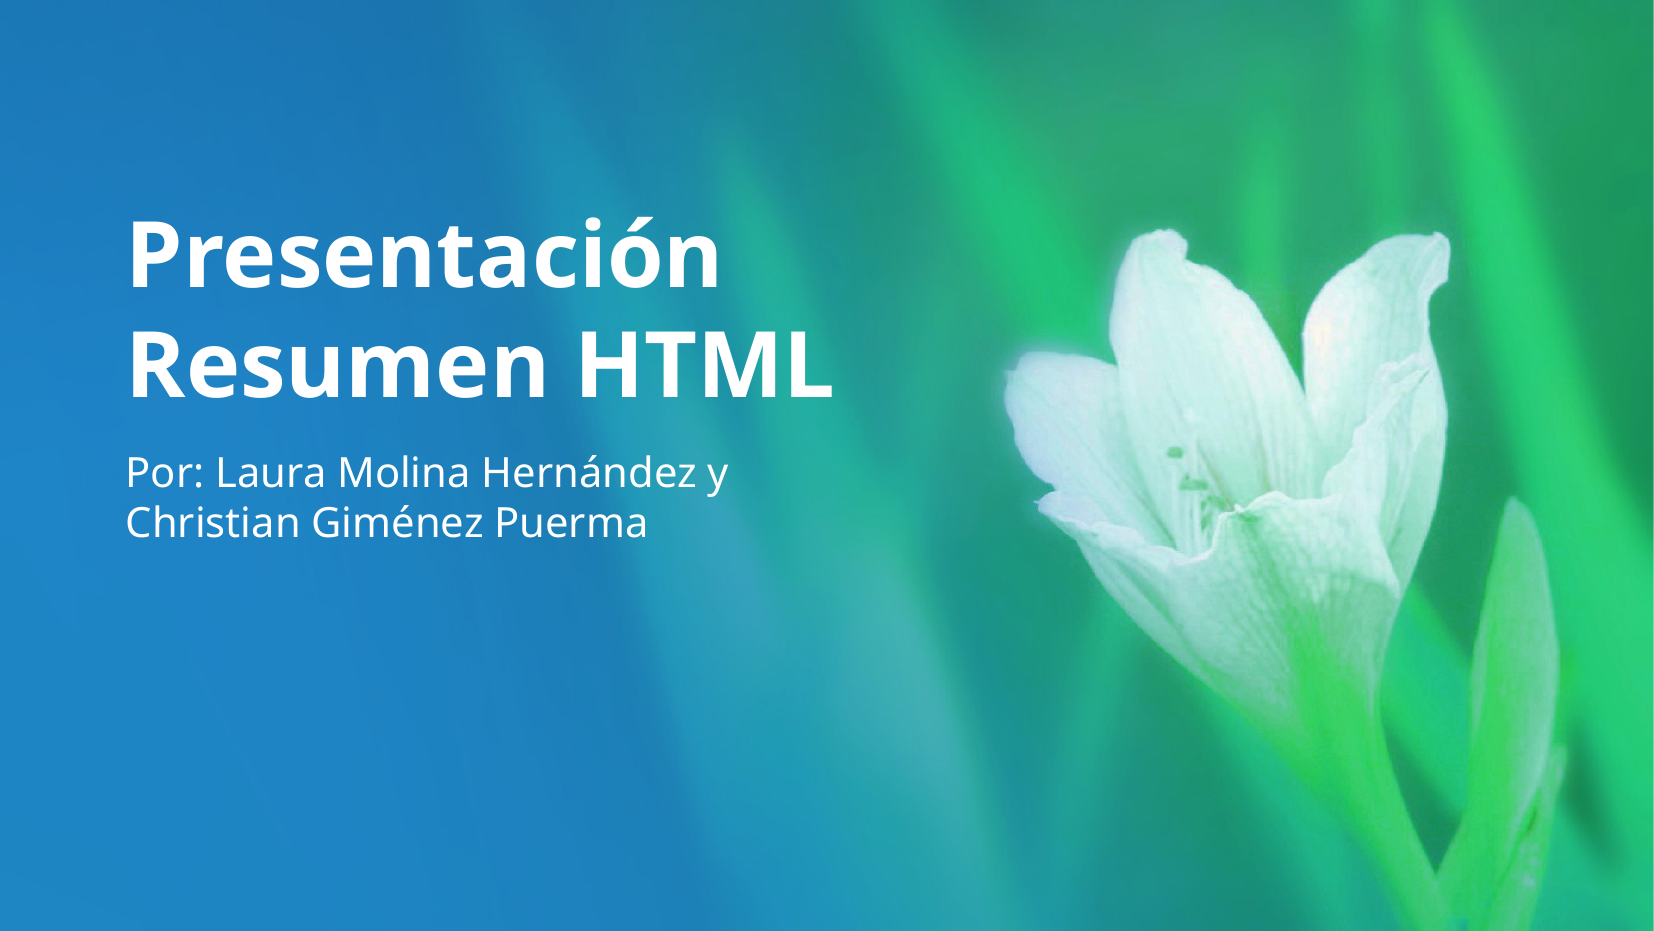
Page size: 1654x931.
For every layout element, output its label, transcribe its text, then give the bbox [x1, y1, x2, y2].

picture [0, 0, 1654, 931]
text_box Presentación Resumen HTML Por: Laura Molina Hernández y Christian Giménez Puerma [110, 188, 857, 554]
